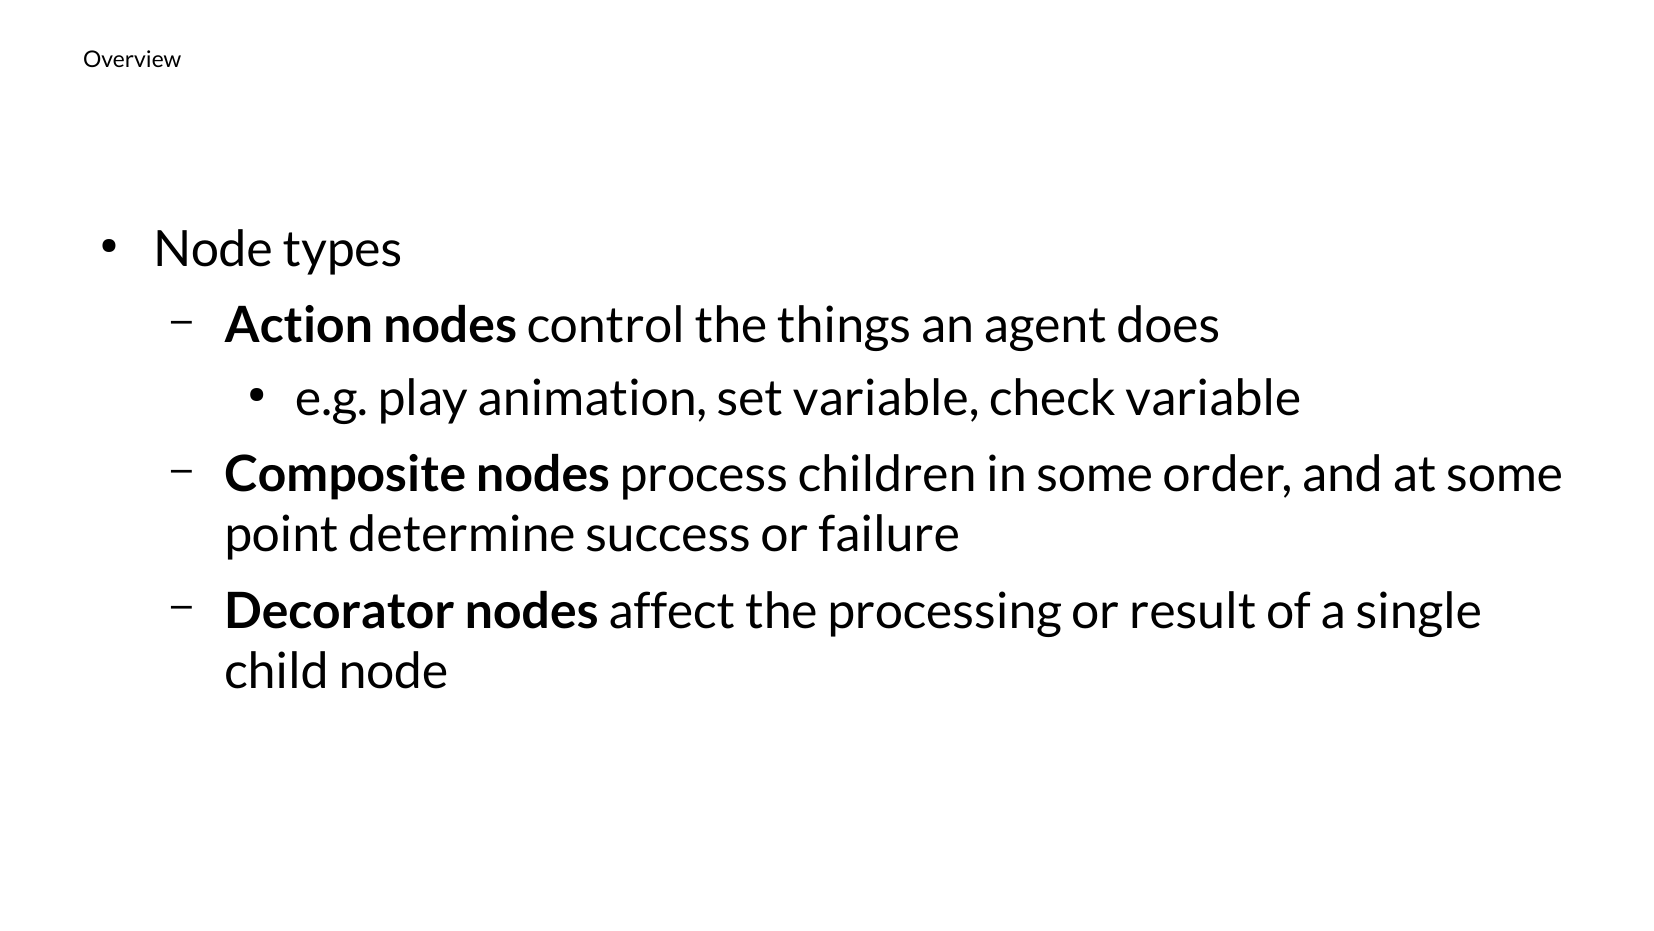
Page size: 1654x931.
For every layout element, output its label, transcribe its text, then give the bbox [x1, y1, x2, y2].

title Overview [83, 0, 1571, 119]
list Node types Action nodes control the things an agent does e.g. play animation, set variable, check variable Composite nodes process children in some order, and at some point determine success or failure Decorator nodes affect the processing or result of a single child node [82, 217, 1571, 839]
